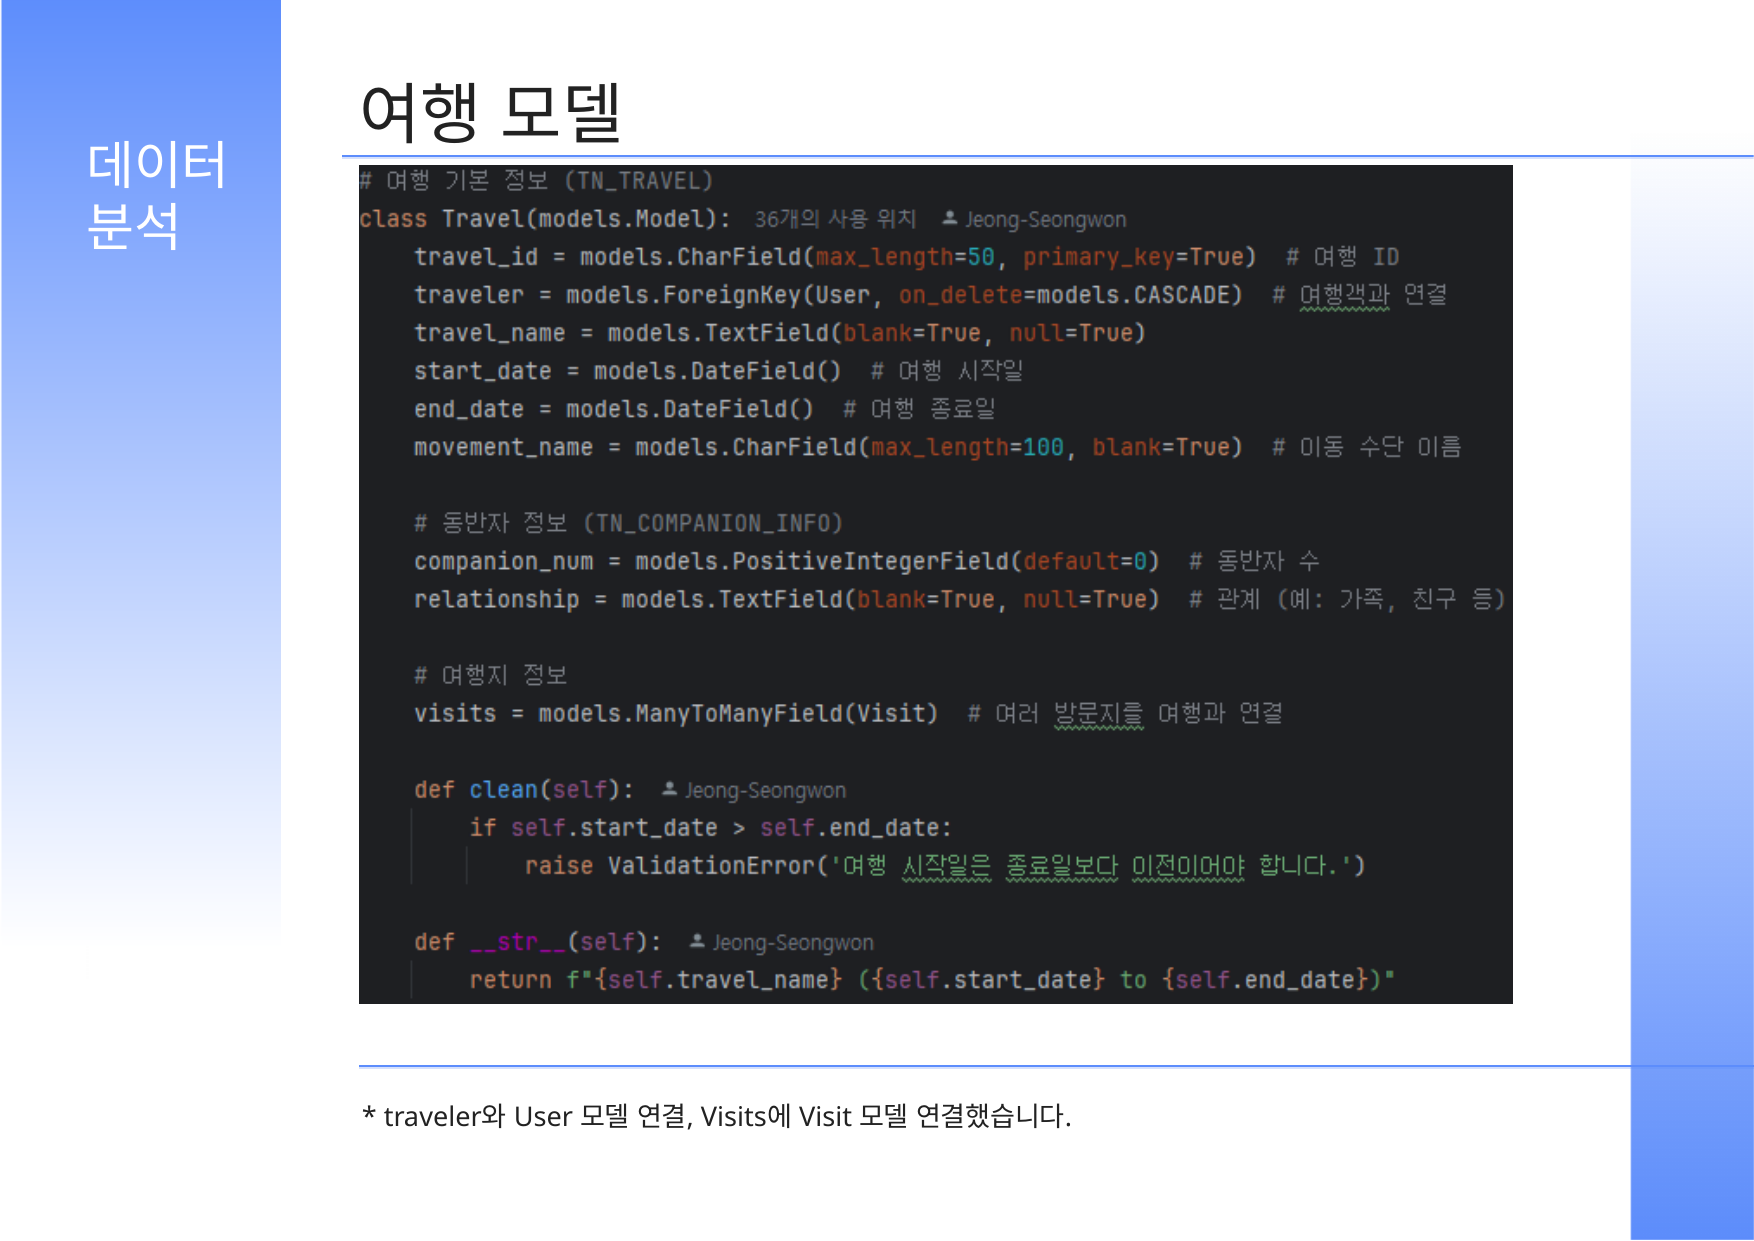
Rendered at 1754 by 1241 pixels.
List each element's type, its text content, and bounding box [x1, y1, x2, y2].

text_box * traveler와 User 모델 연결, Visits에 Visit 모델 연결했습니다. [361, 1089, 1439, 1183]
picture [0, 0, 281, 979]
text_box 여행 모델 [359, 66, 1407, 155]
picture [342, 133, 1754, 1240]
picture [359, 165, 1513, 1004]
text_box 데이터 분석 [86, 134, 260, 235]
text_box 여행 모델 [359, 160, 1407, 165]
